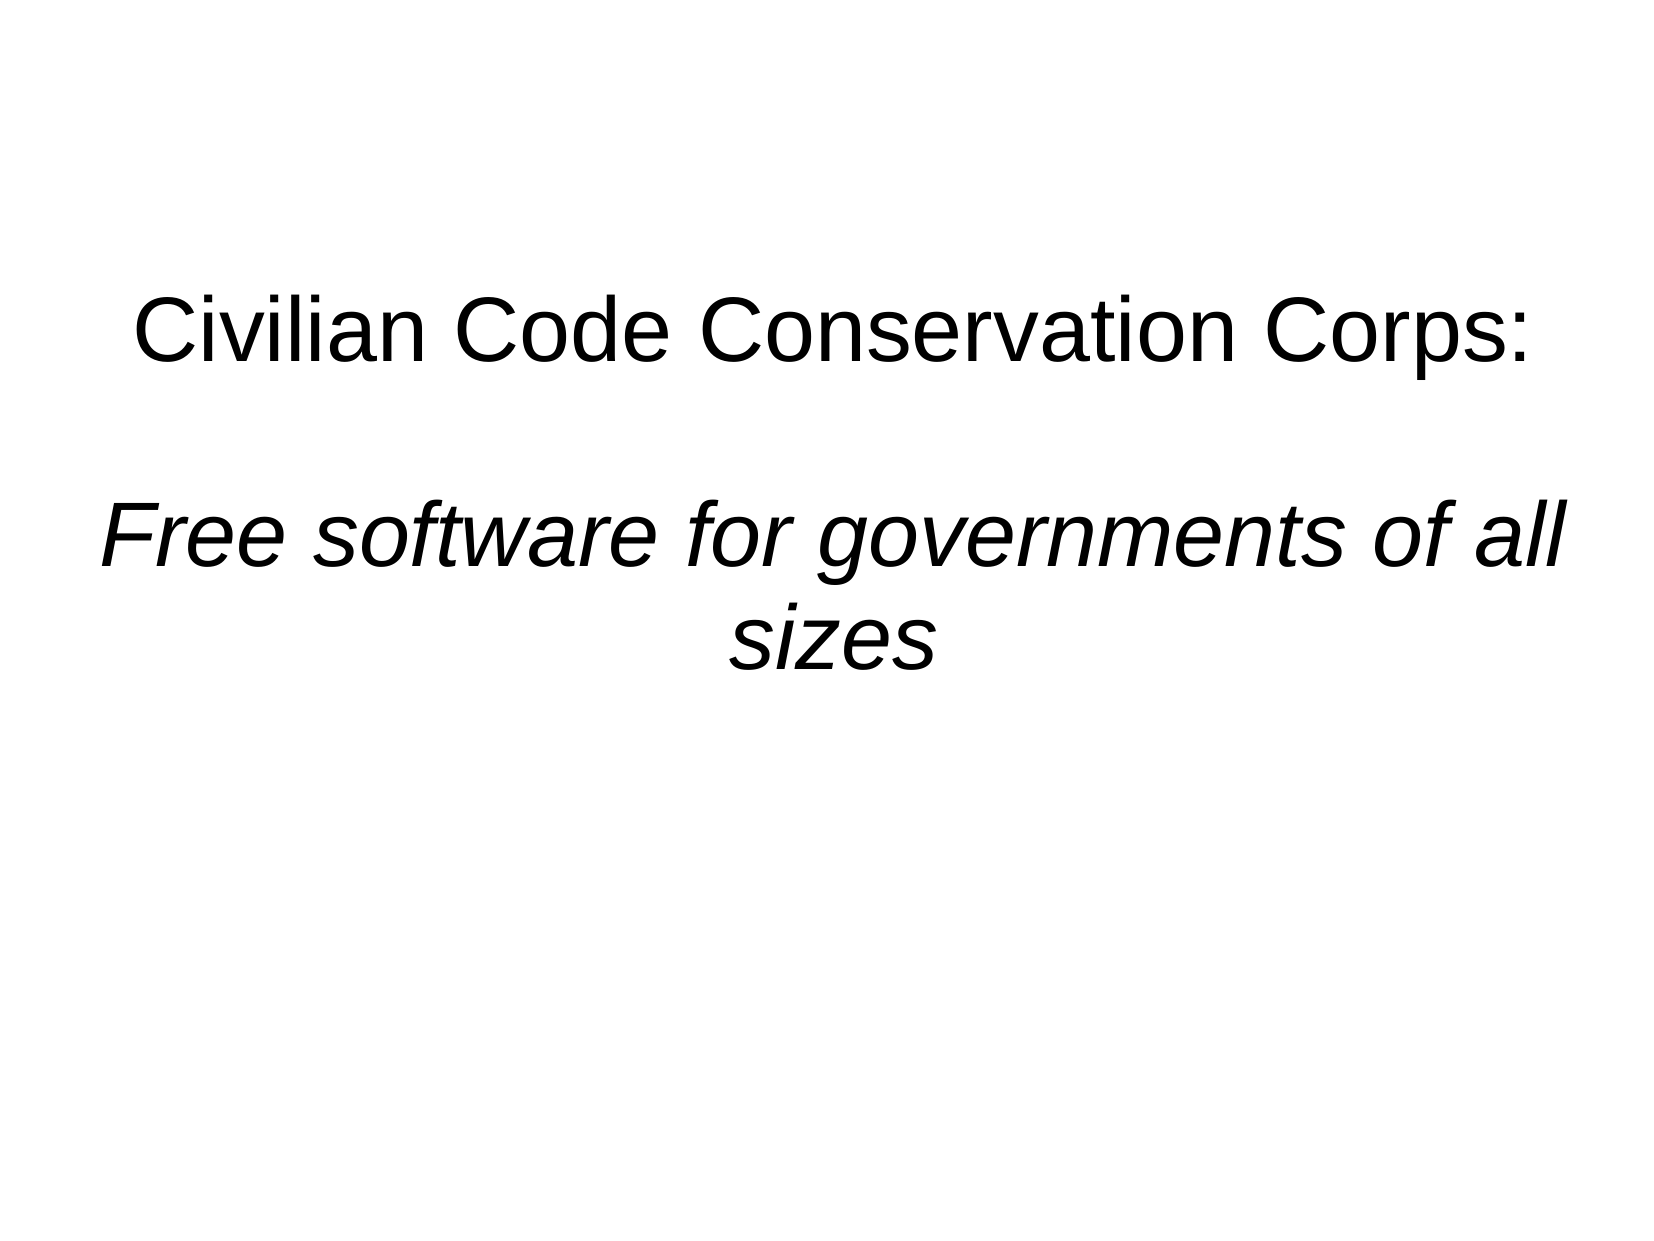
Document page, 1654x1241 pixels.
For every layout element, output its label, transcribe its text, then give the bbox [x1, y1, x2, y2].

title Civilian Code Conservation Corps: Free software for governments of all sizes [90, 278, 1579, 689]
